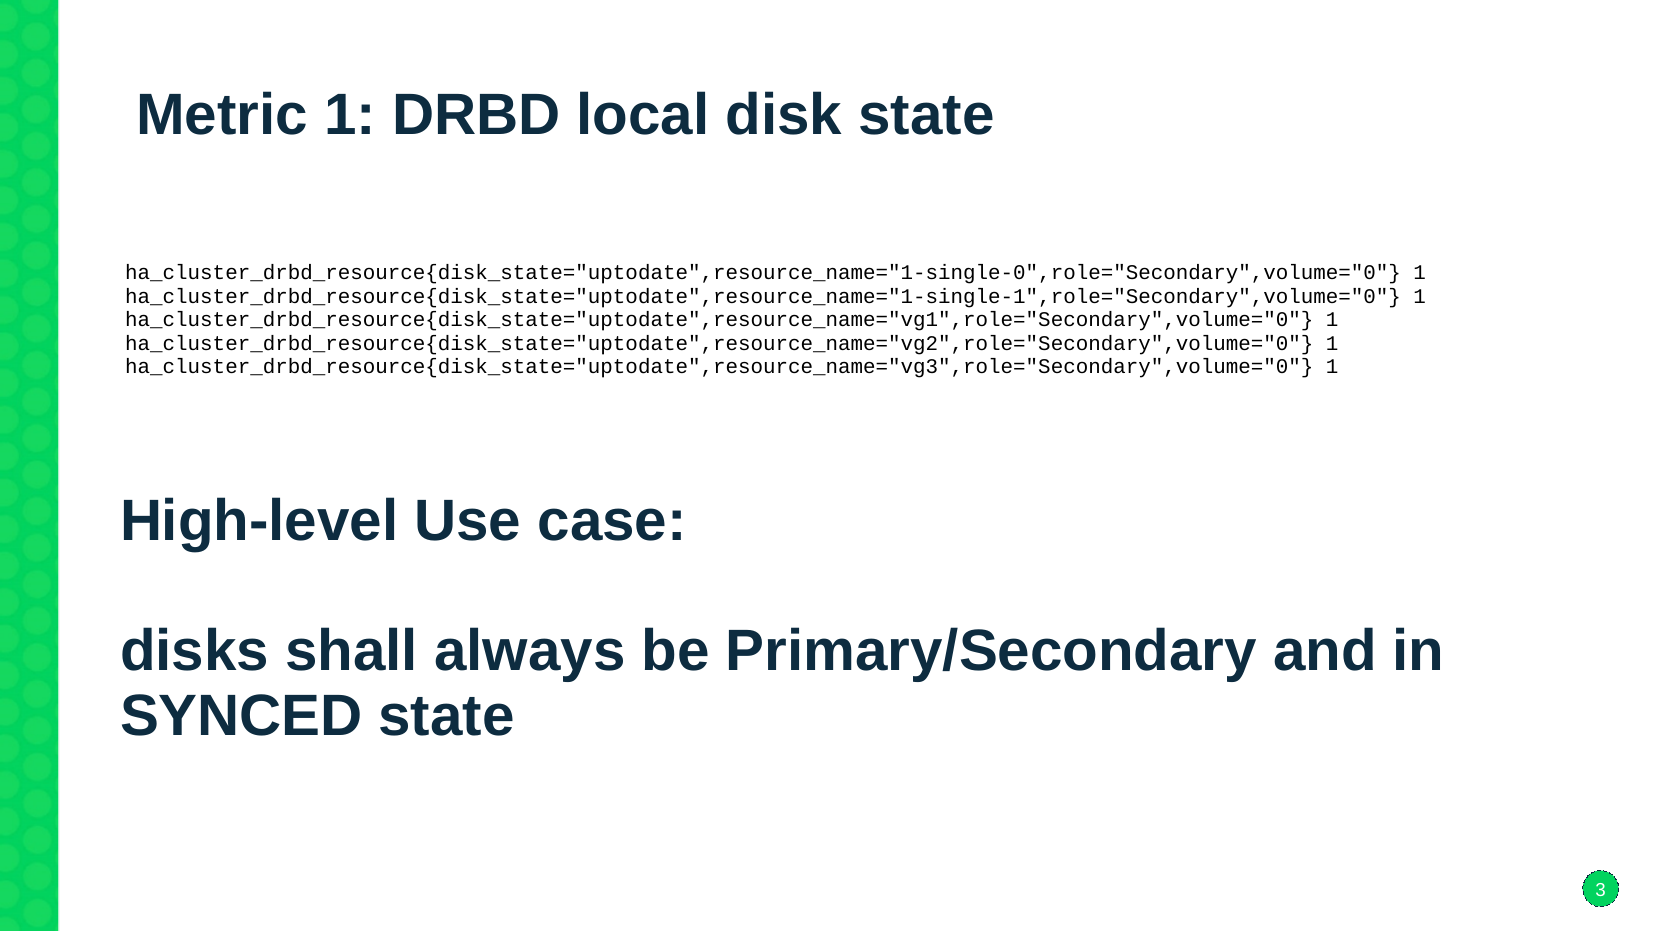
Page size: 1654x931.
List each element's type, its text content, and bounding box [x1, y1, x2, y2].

picture [0, 0, 76, 931]
title Metric 1: DRBD local disk state [121, 37, 1531, 193]
text_box ha_cluster_drbd_resource{disk_state="uptodate",resource_name="1-single-0",role="Secondary",volume="0"} 1 ha_cluster_drbd_resource{disk_state="uptodate",resource_name="1-single-1",role="Secondary",volume="0"} 1 ha_cluster_drbd_resource{disk_state="uptodate",resource_name="vg1",role="Secondary",volume="0"} 1 ha_cluster_drbd_resource{disk_state="uptodate",resource_name="vg2",role="Secondary",volume="0"} 1 ha_cluster_drbd_resource{disk_state="uptodate",resource_name="vg3",role="Secondary",volume="0"} 1 [110, 255, 1654, 541]
title High-level Use case: disks shall always be Primary/Secondary and in SYNCED state [105, 480, 1515, 756]
